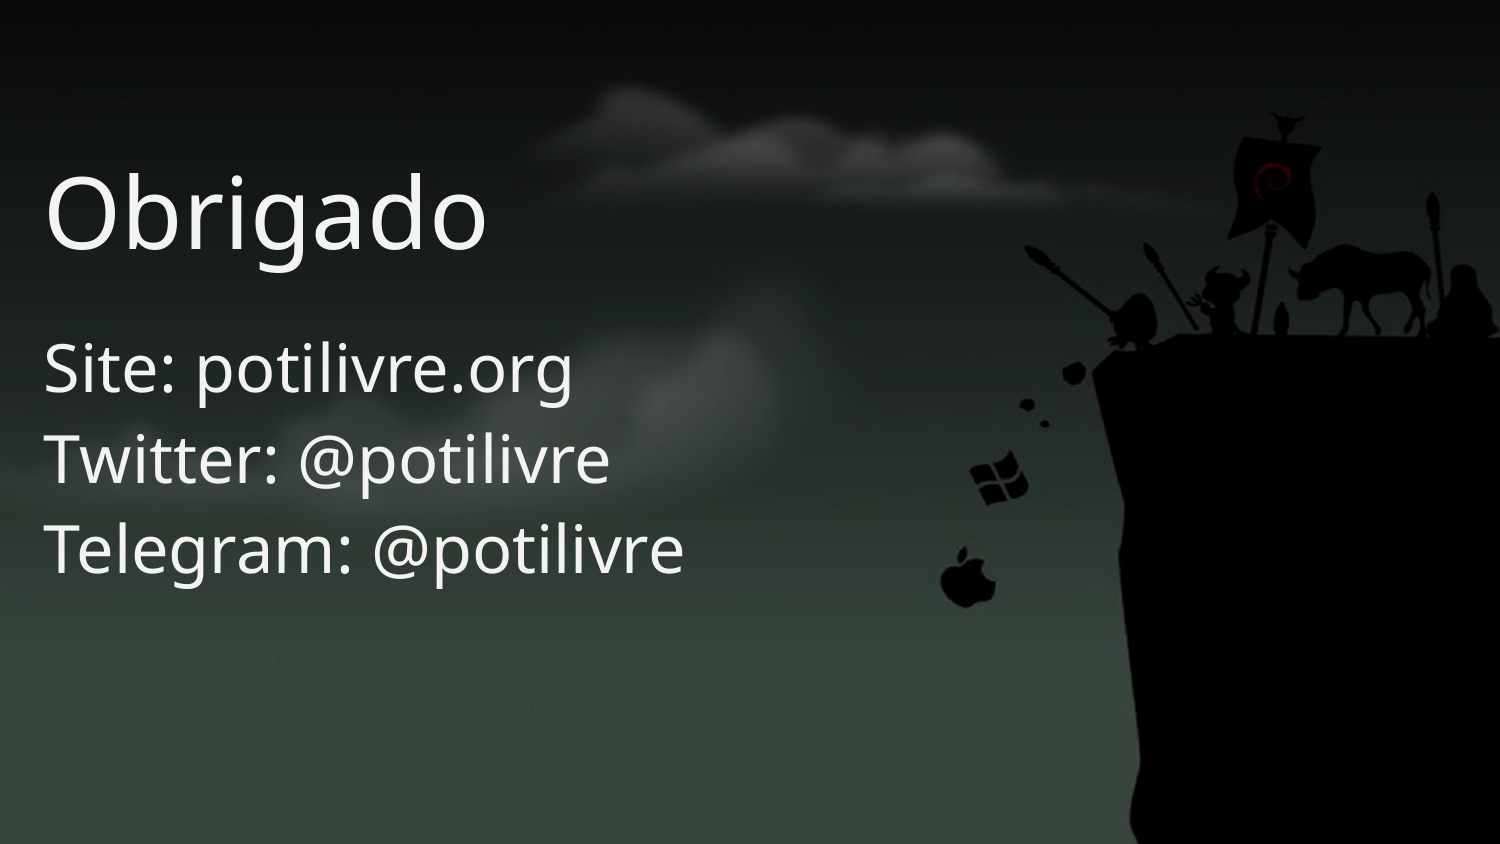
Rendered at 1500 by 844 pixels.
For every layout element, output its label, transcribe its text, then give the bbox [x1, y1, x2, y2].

text_box Obrigado Site: potilivre.org Twitter: @potilivre Telegram: @potilivre [28, 127, 768, 768]
picture [0, 0, 1500, 844]
